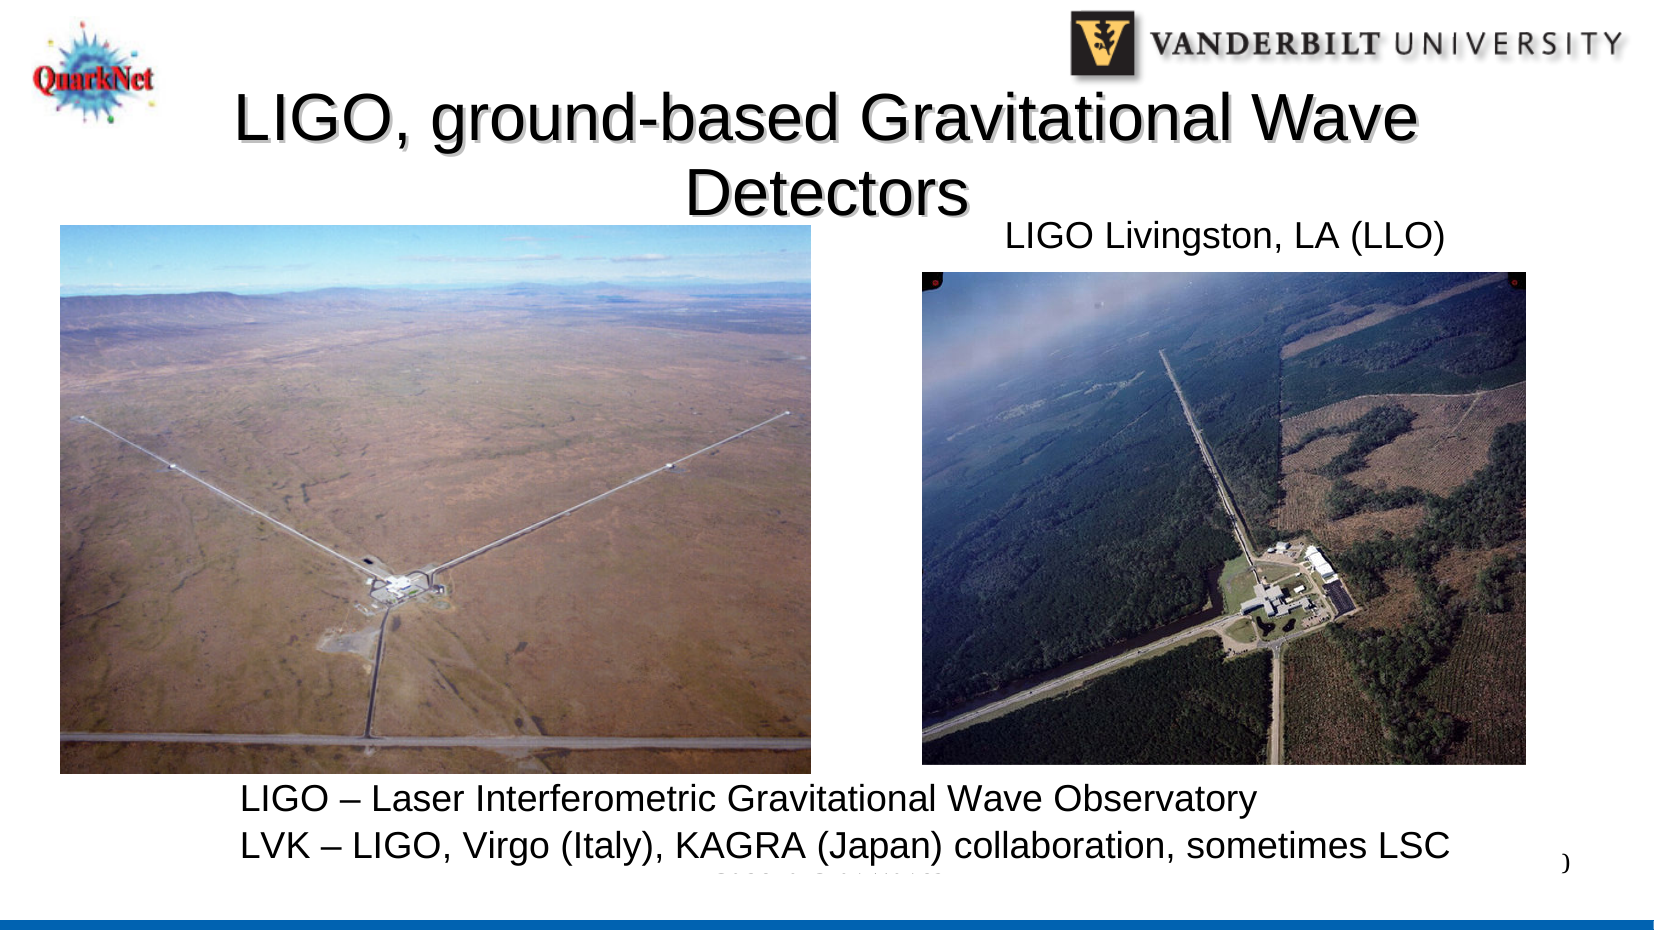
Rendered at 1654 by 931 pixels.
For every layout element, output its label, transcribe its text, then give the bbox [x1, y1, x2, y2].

picture [19, 16, 166, 135]
title LIGO, ground-based Gravitational Wave Detectors [121, 49, 1534, 260]
text_box LIGO Livingston, LA (LLO) [989, 202, 1521, 264]
picture [60, 225, 811, 774]
picture [922, 272, 1526, 764]
text_box LIGO – Laser Interferometric Gravitational Wave Observatory LVK – LIGO, Virgo (Italy), KAGRA (Japan) collaboration, sometimes LSC [225, 764, 1563, 874]
picture [1067, 8, 1637, 91]
